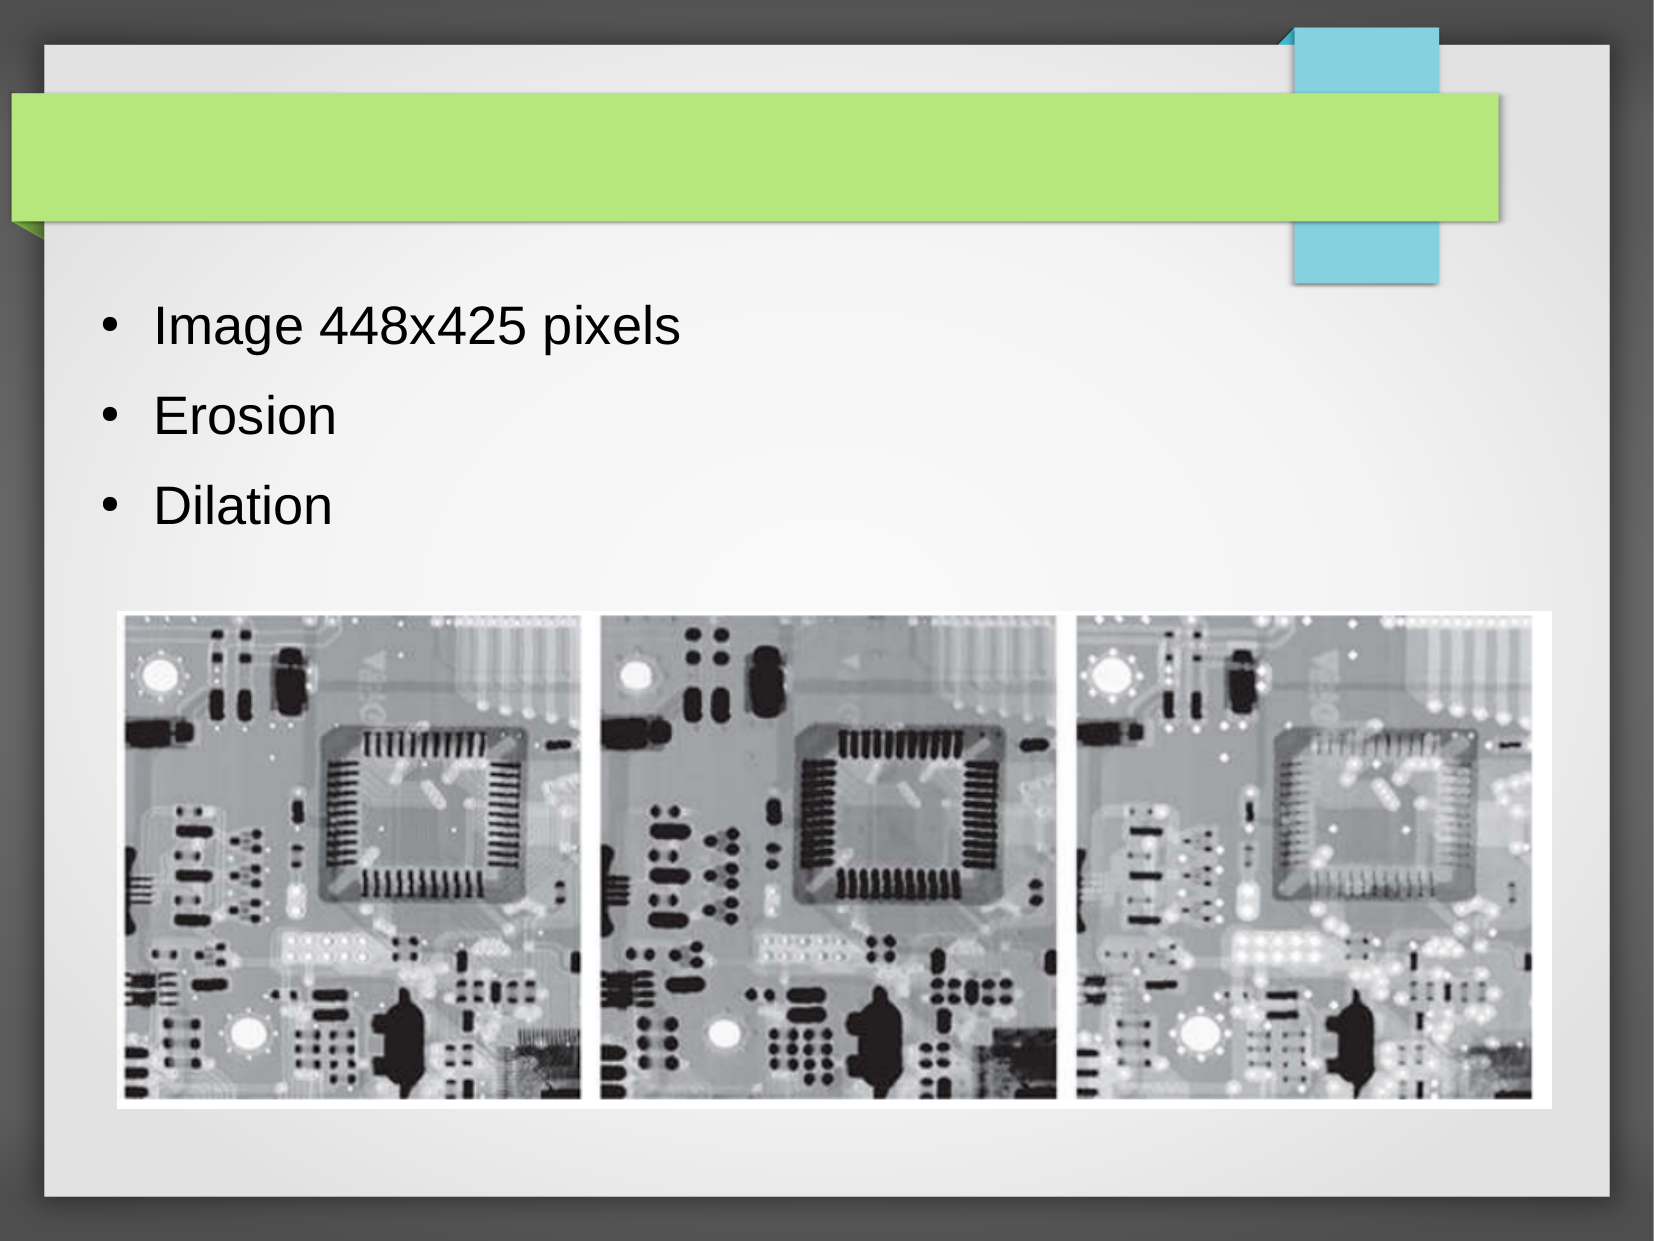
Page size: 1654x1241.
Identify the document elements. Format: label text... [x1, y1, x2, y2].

list Image 448x425 pixels Erosion Dilation [82, 295, 1571, 1015]
picture [0, 0, 1654, 1241]
